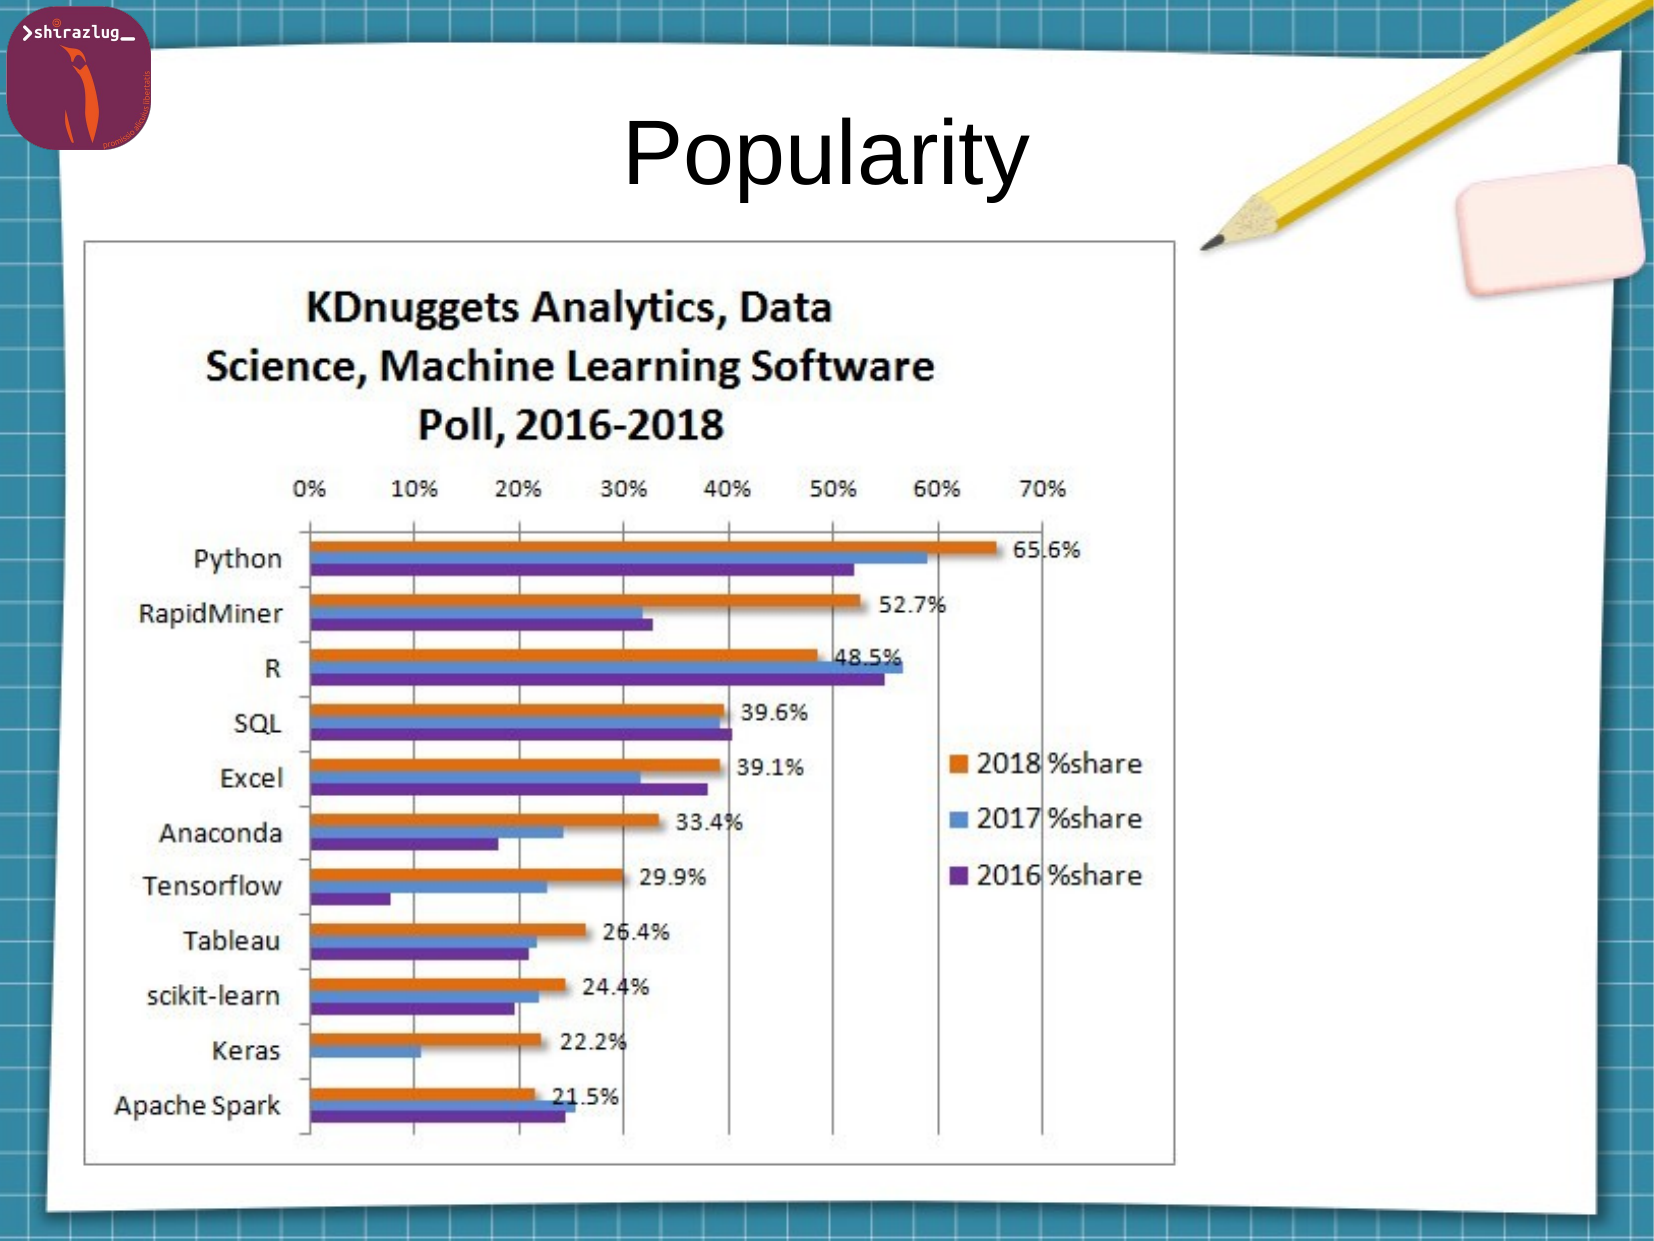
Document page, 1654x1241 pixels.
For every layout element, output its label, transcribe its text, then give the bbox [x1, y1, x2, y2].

title Popularity [82, 49, 1571, 257]
picture [0, 0, 1654, 1241]
